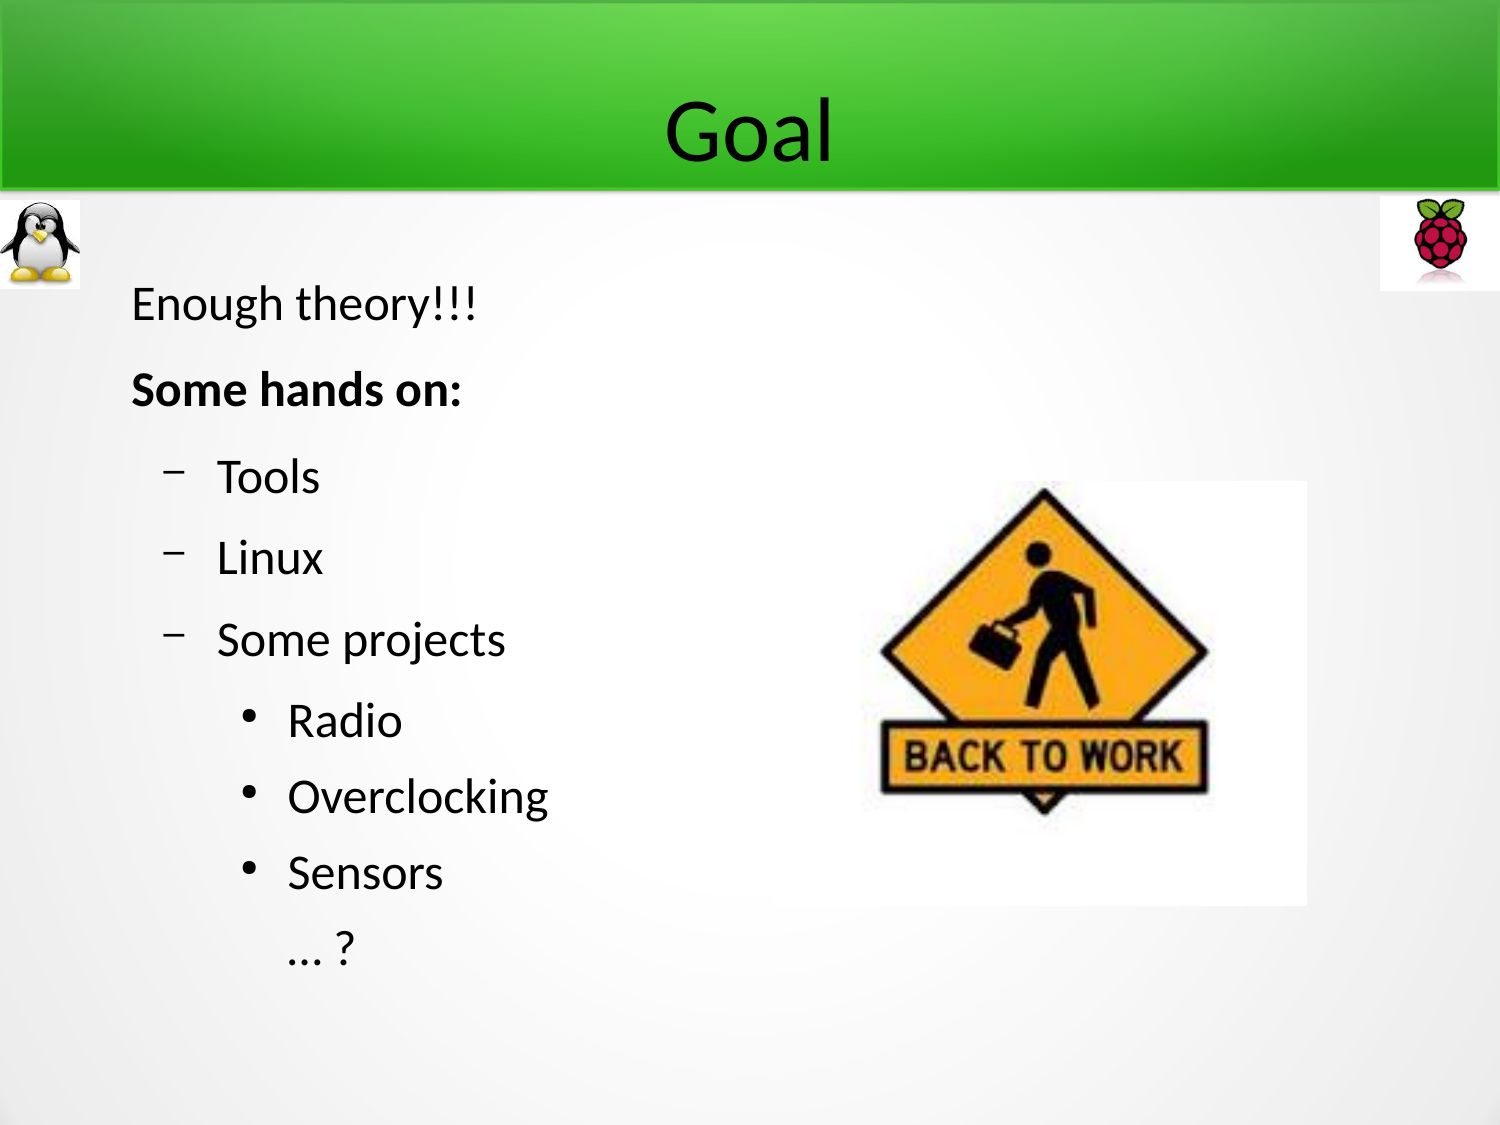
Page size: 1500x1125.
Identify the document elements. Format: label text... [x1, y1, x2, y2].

title Goal [75, 45, 1425, 233]
picture [1380, 196, 1500, 291]
picture [774, 481, 1307, 906]
list Enough theory!!! Some hands on: Tools Linux Some projects Radio Overclocking Sensors … ? [60, 262, 1411, 1006]
picture [0, 200, 80, 289]
